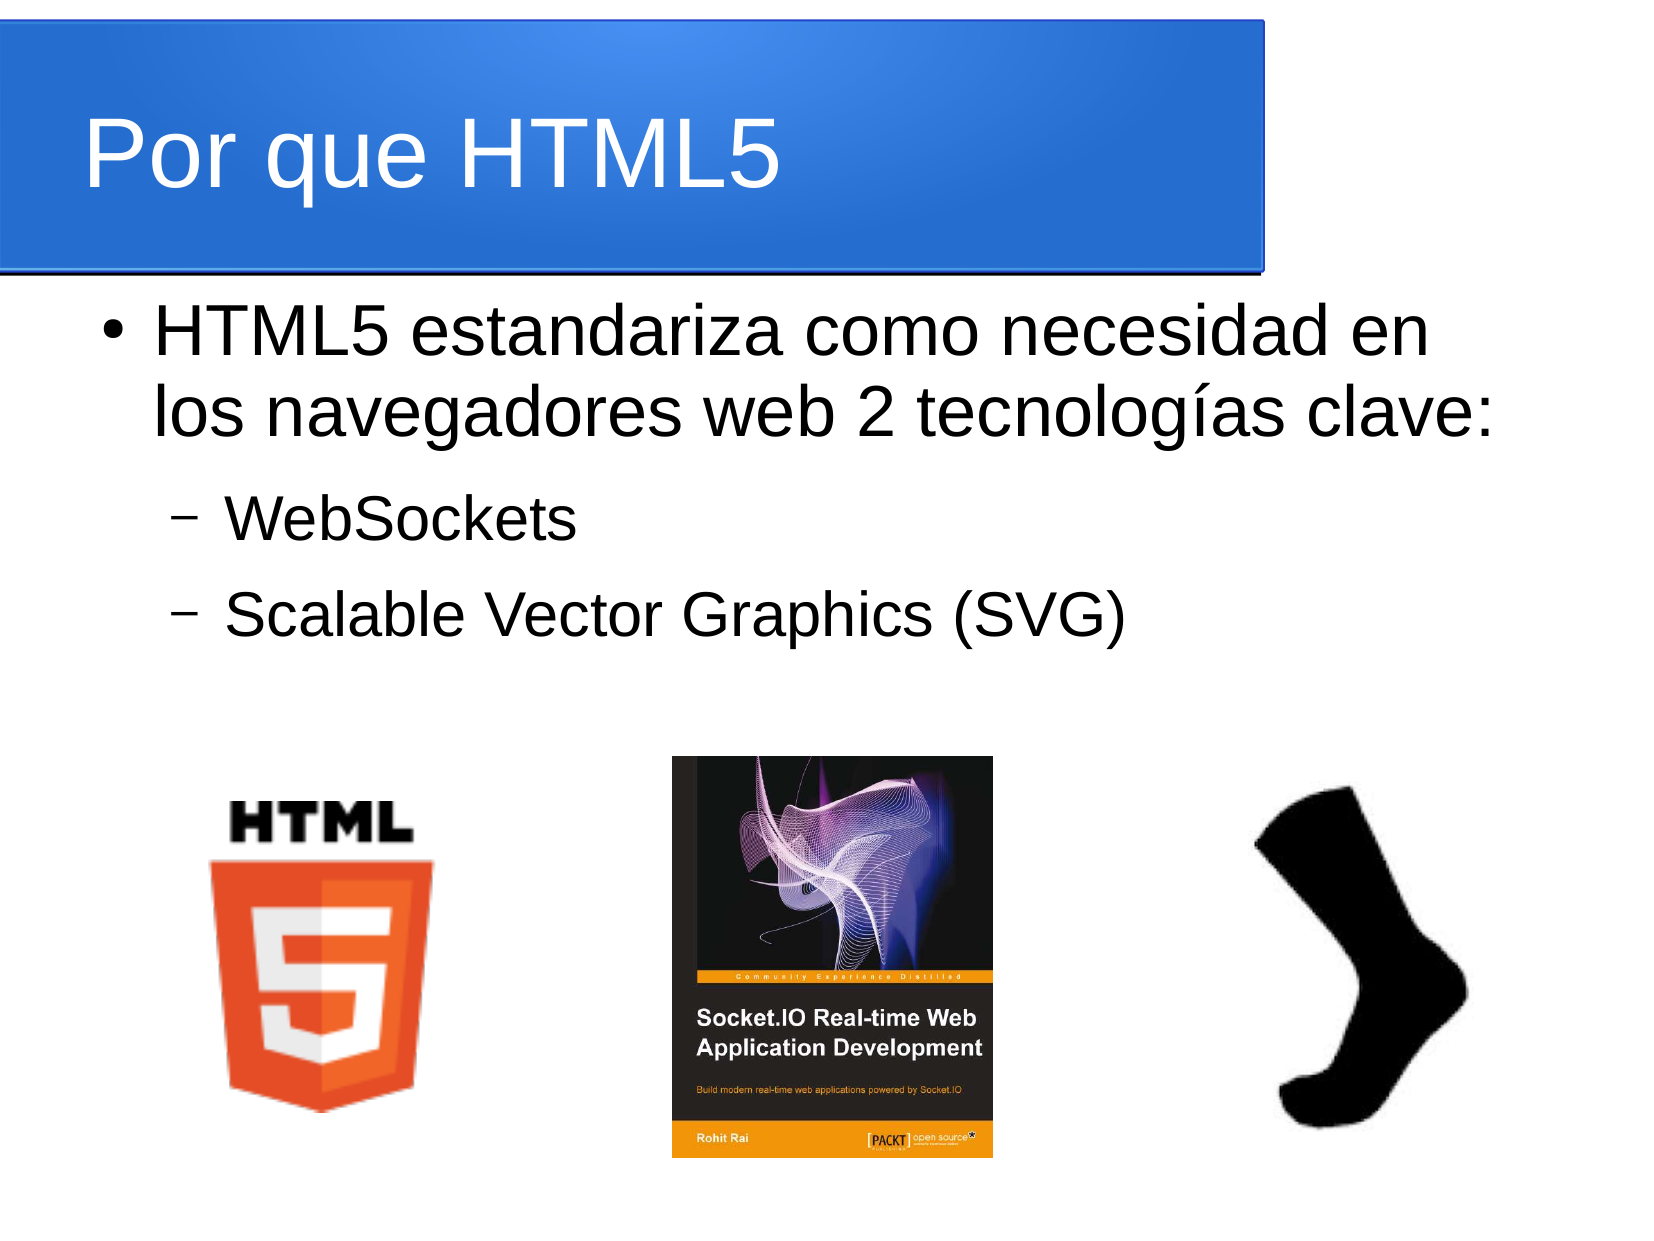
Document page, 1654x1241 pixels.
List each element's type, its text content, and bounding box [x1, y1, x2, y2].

picture [672, 756, 993, 1158]
list HTML5 estandariza como necesidad en los navegadores web 2 tecnologías clave: WebSockets Scalable Vector Graphics (SVG) [82, 290, 1538, 1010]
title Por que HTML5 [82, 49, 1250, 257]
picture [165, 801, 480, 1113]
picture [1186, 781, 1538, 1133]
